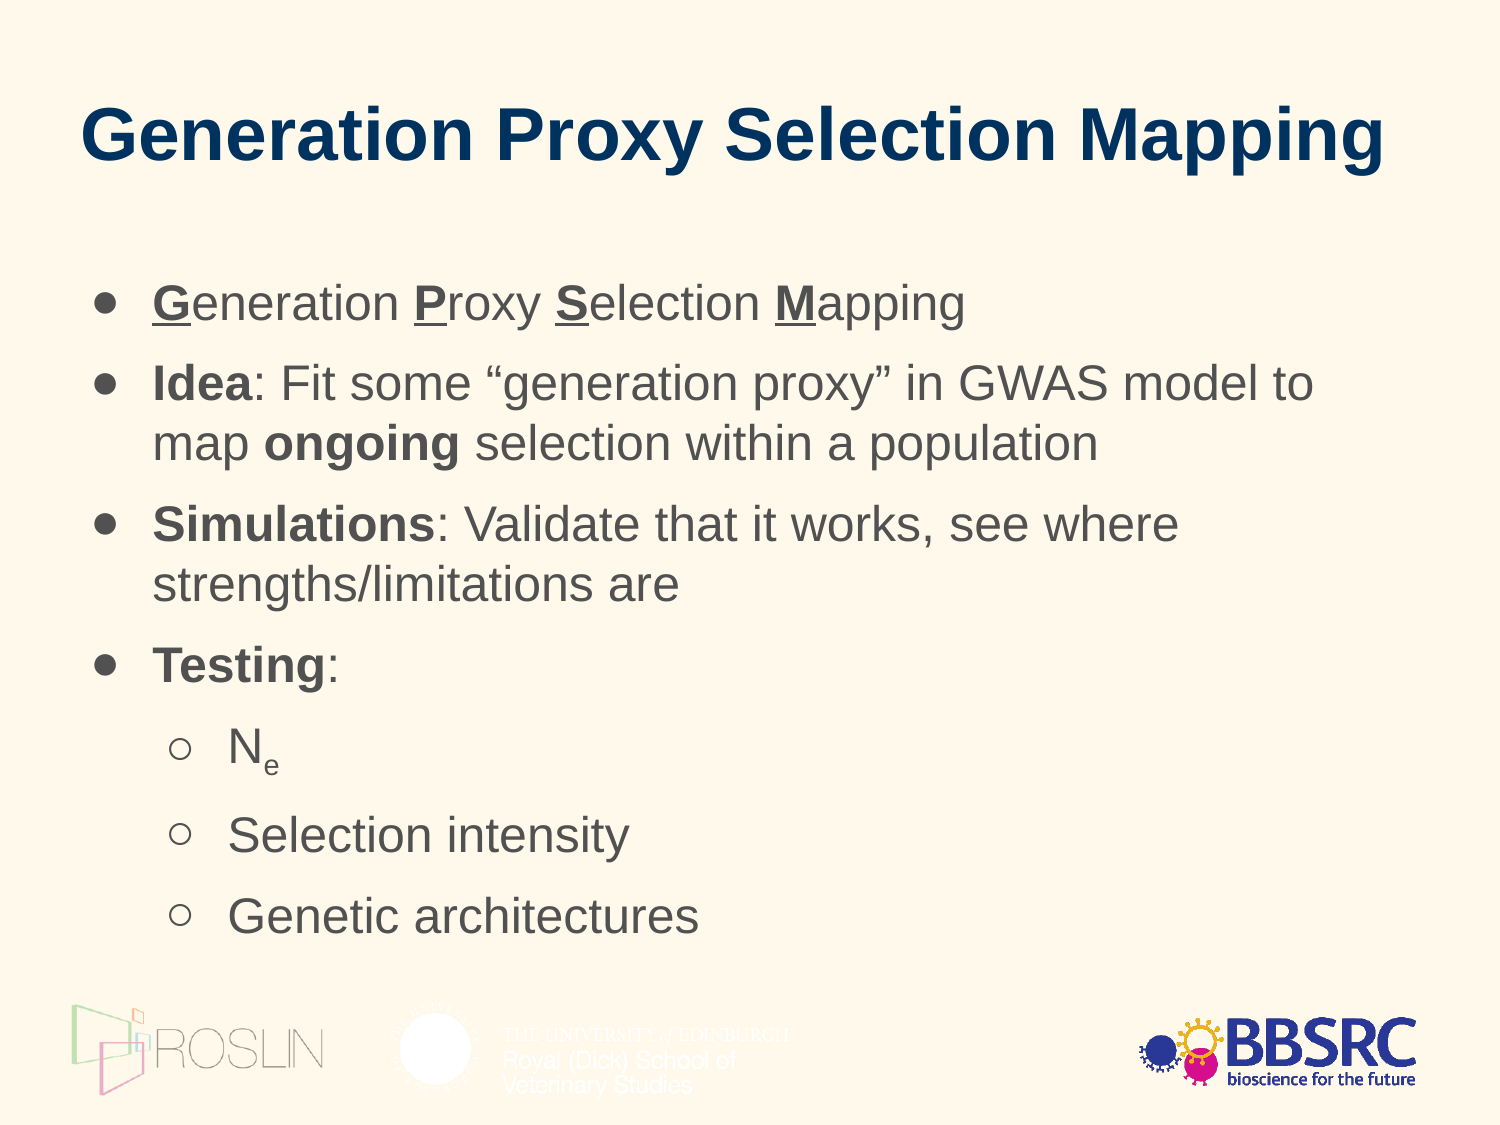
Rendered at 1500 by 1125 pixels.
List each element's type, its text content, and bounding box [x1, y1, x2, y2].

picture [1137, 1014, 1416, 1092]
list Generation Proxy Selection Mapping Idea: Fit some “generation proxy” in GWAS model to map ongoing selection within a population Simulations: Validate that it works, see where strengths/limitations are Testing: Ne Selection intensity Genetic architectures [62, 262, 1425, 950]
picture [64, 969, 336, 1118]
title Generation Proxy Selection Mapping [64, 78, 1426, 185]
